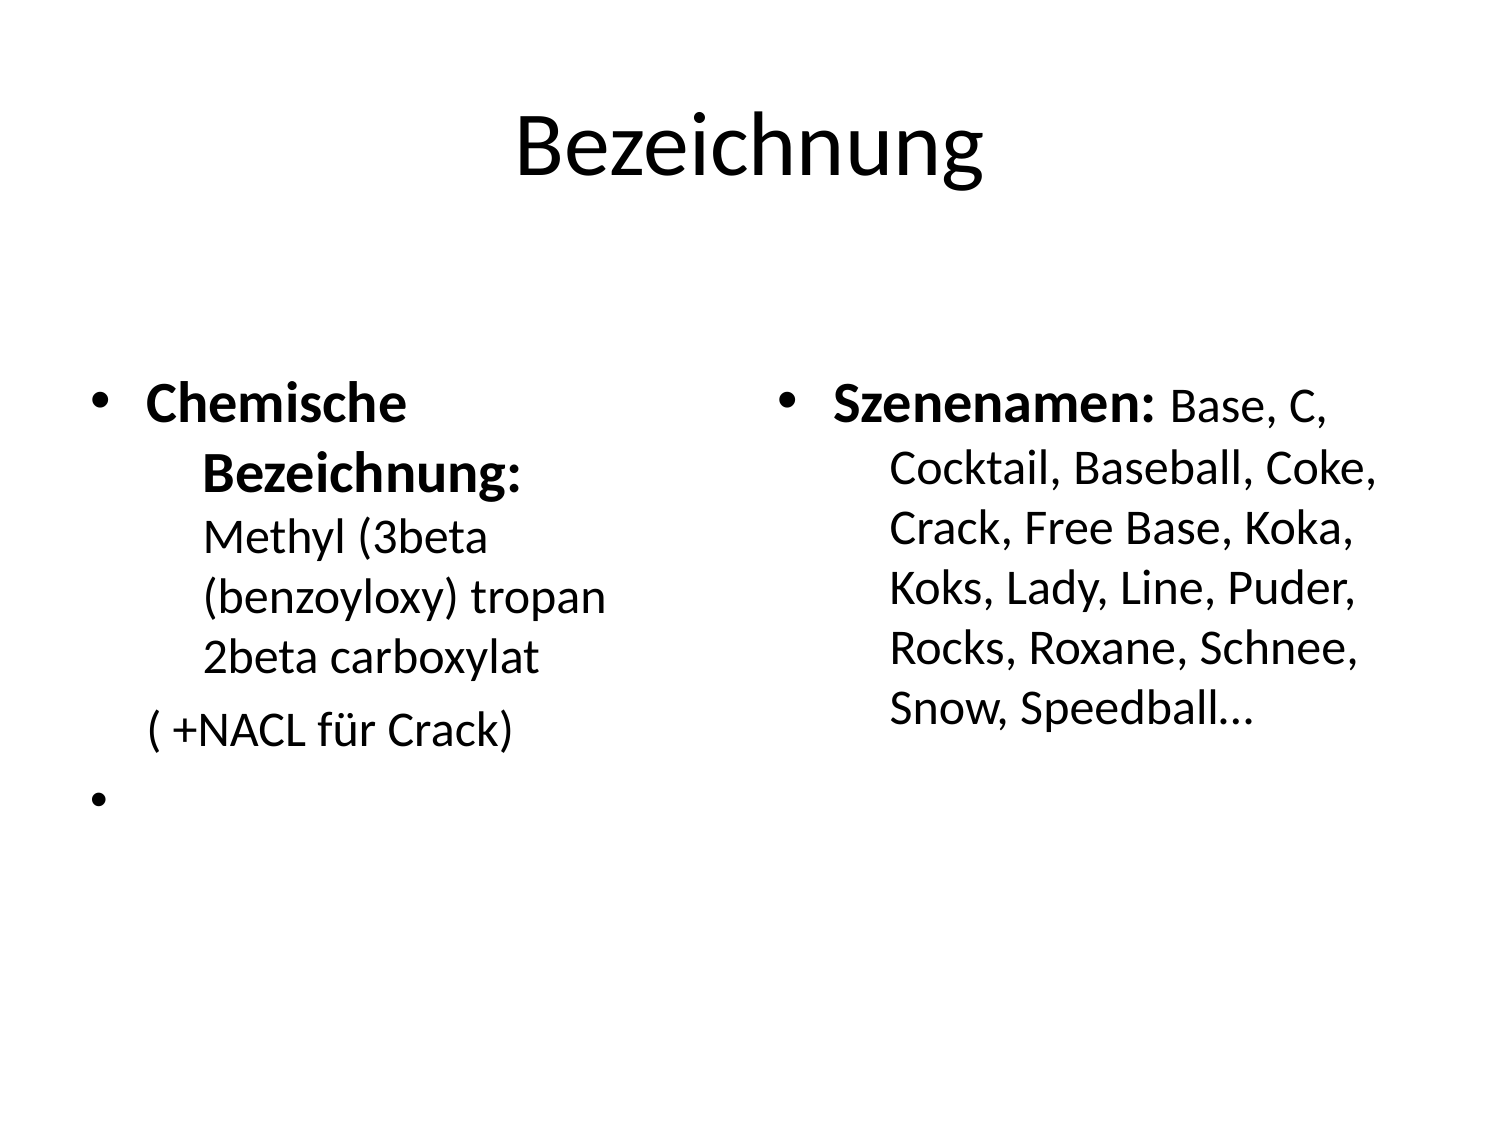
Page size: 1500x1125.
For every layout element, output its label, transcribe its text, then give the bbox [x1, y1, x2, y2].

list Szenenamen: Base, C, Cocktail, Baseball, Coke, Crack, Free Base, Koka, Koks, Lady, Line, Puder, Rocks, Roxane, Schnee, Snow, Speedball… [761, 356, 1426, 1005]
title Bezeichnung [75, 45, 1426, 233]
list Chemische Bezeichnung: Methyl (3beta (benzoyloxy) tropan 2beta carboxylat ( +NACL für Crack) [75, 356, 738, 1005]
